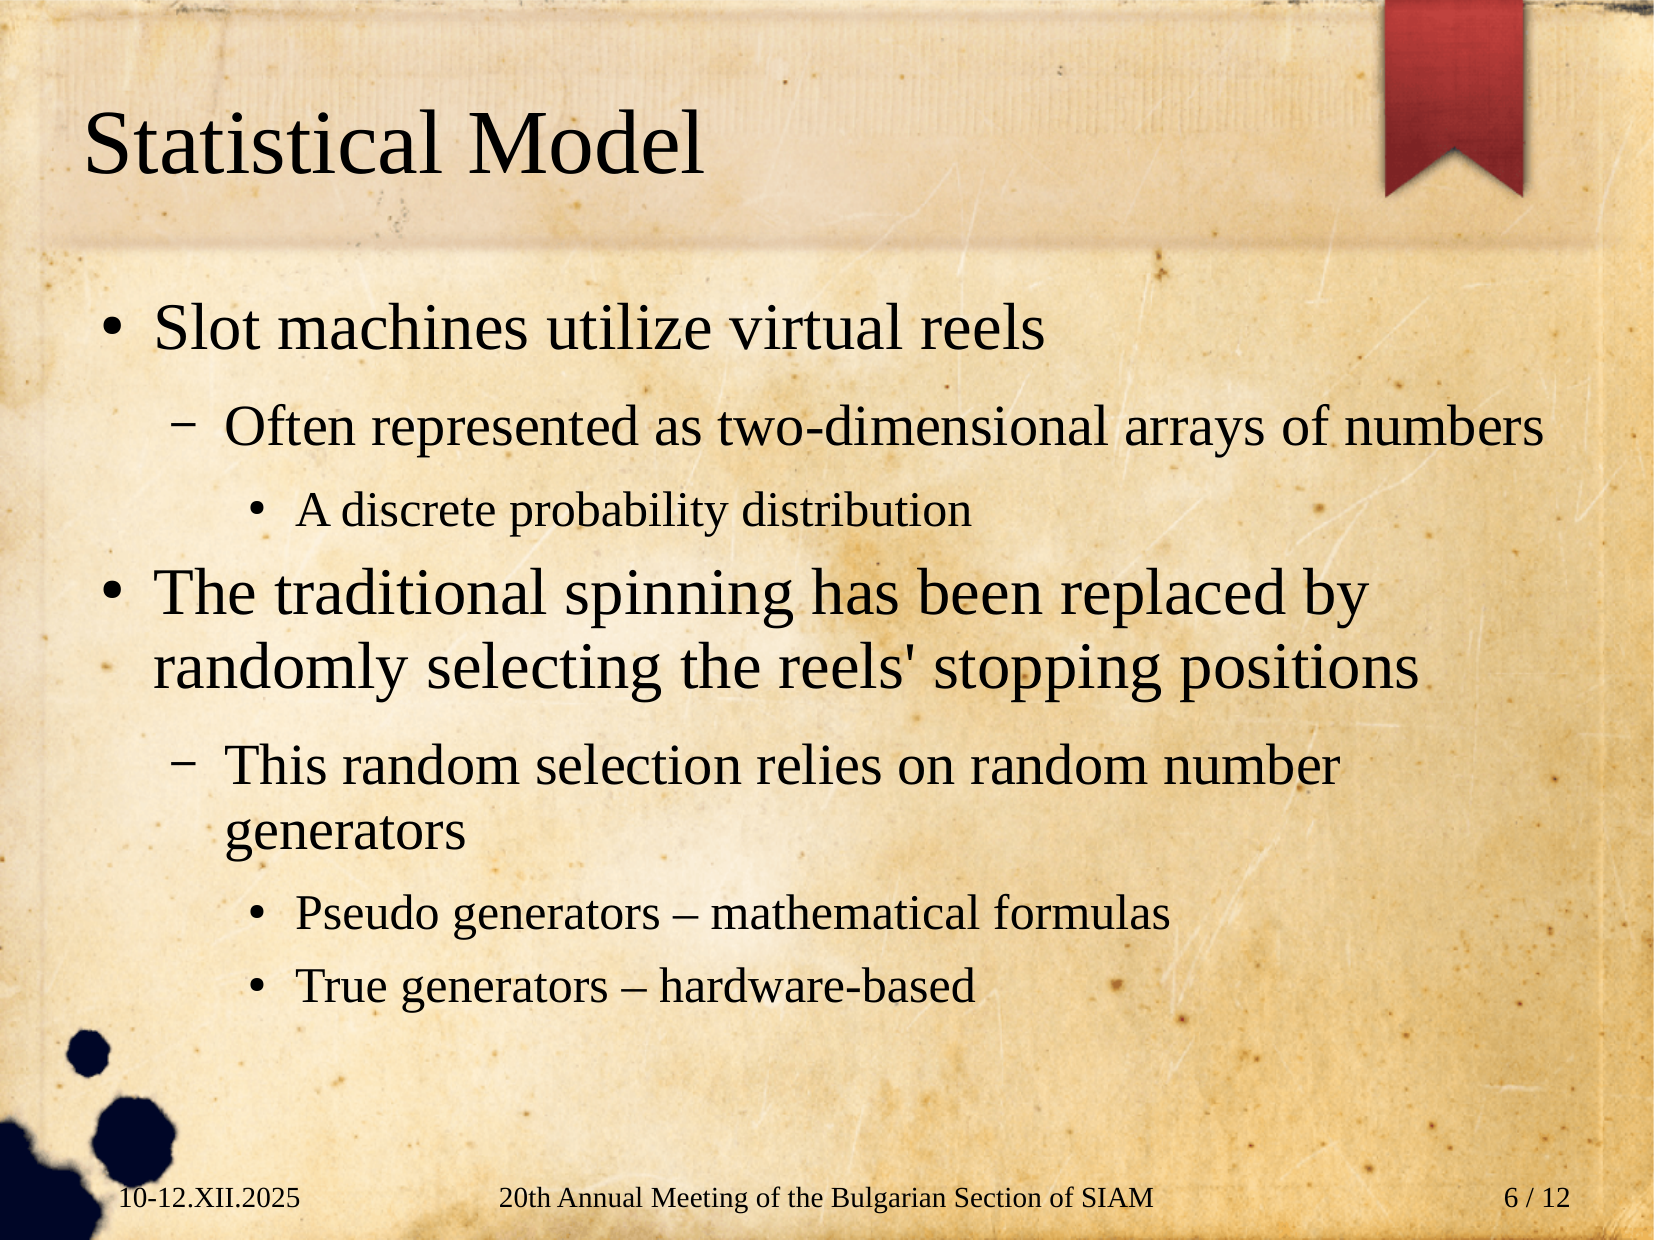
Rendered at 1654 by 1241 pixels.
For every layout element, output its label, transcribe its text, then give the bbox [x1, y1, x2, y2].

list Slot machines utilize virtual reels Often represented as two-dimensional arrays of numbers A discrete probability distribution The traditional spinning has been replaced by randomly selecting the reels' stopping positions This random selection relies on random number generators Pseudo generators – mathematical formulas True generators – hardware-based [82, 290, 1571, 1152]
title Statistical Model [82, 49, 1347, 237]
picture [0, 0, 1654, 1240]
